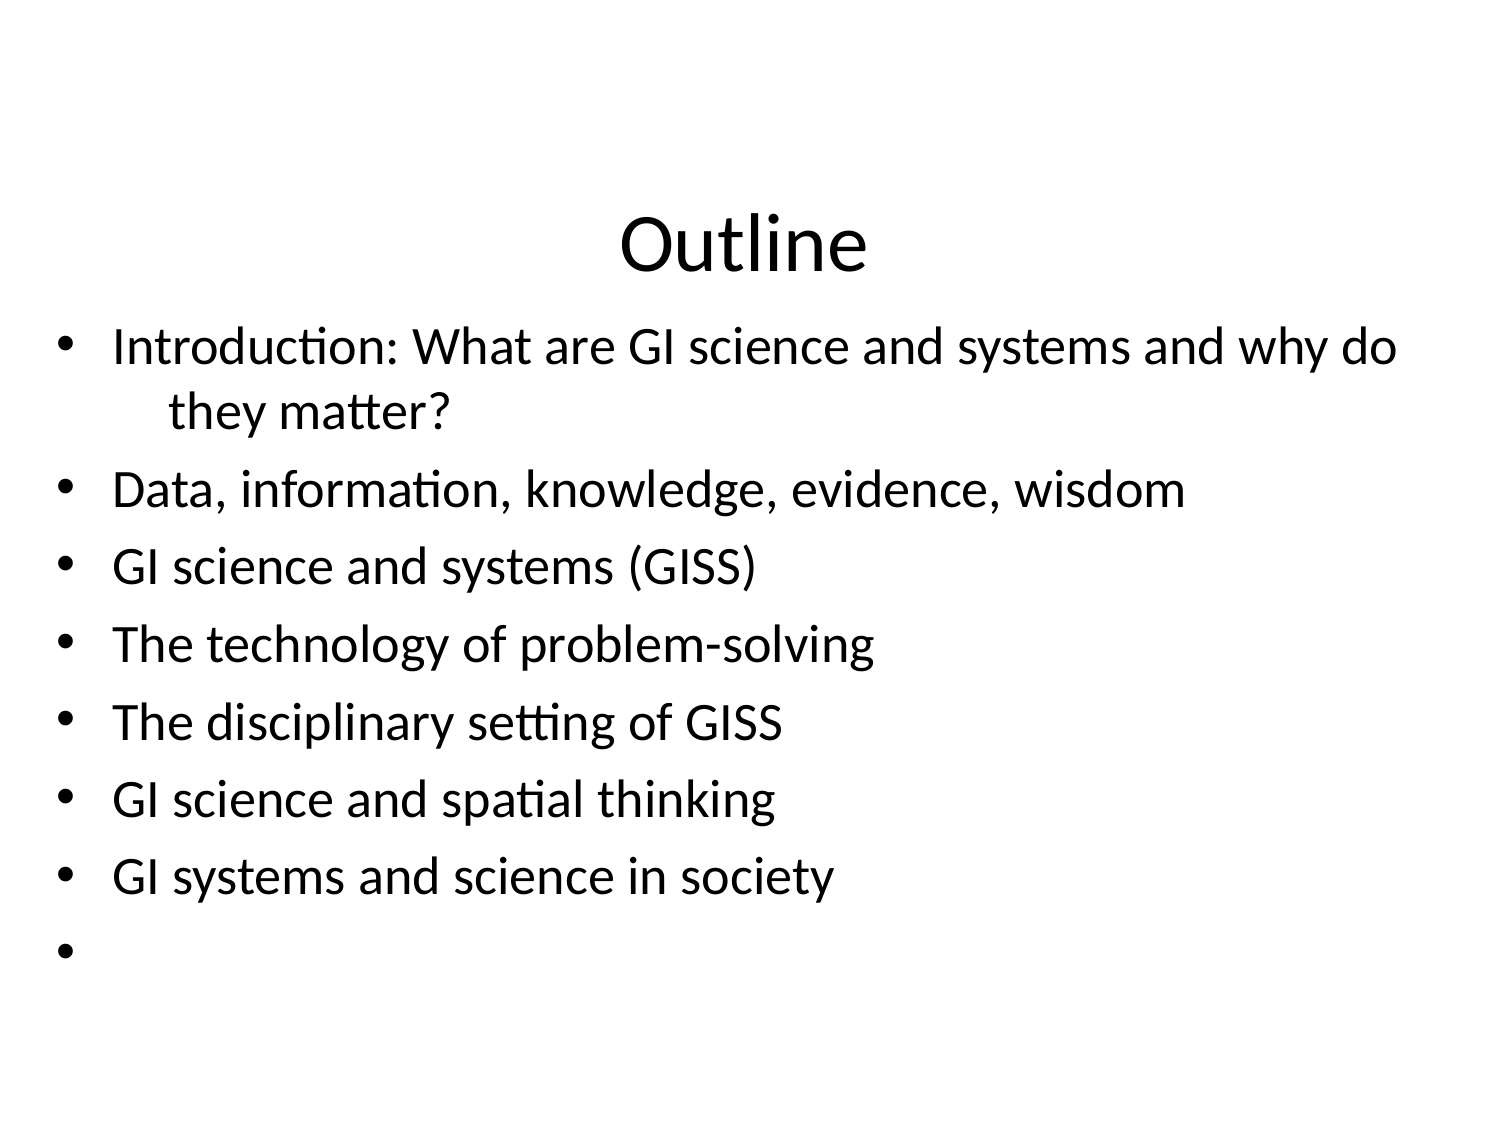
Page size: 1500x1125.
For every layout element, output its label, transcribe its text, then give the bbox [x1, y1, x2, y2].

list Introduction: What are GI science and systems and why do they matter? Data, information, knowledge, evidence, wisdom GI science and systems (GISS) The technology of problem-solving The disciplinary setting of GISS GI science and spatial thinking GI systems and science in society [41, 302, 1436, 1095]
title Outline [17, 173, 1471, 303]
